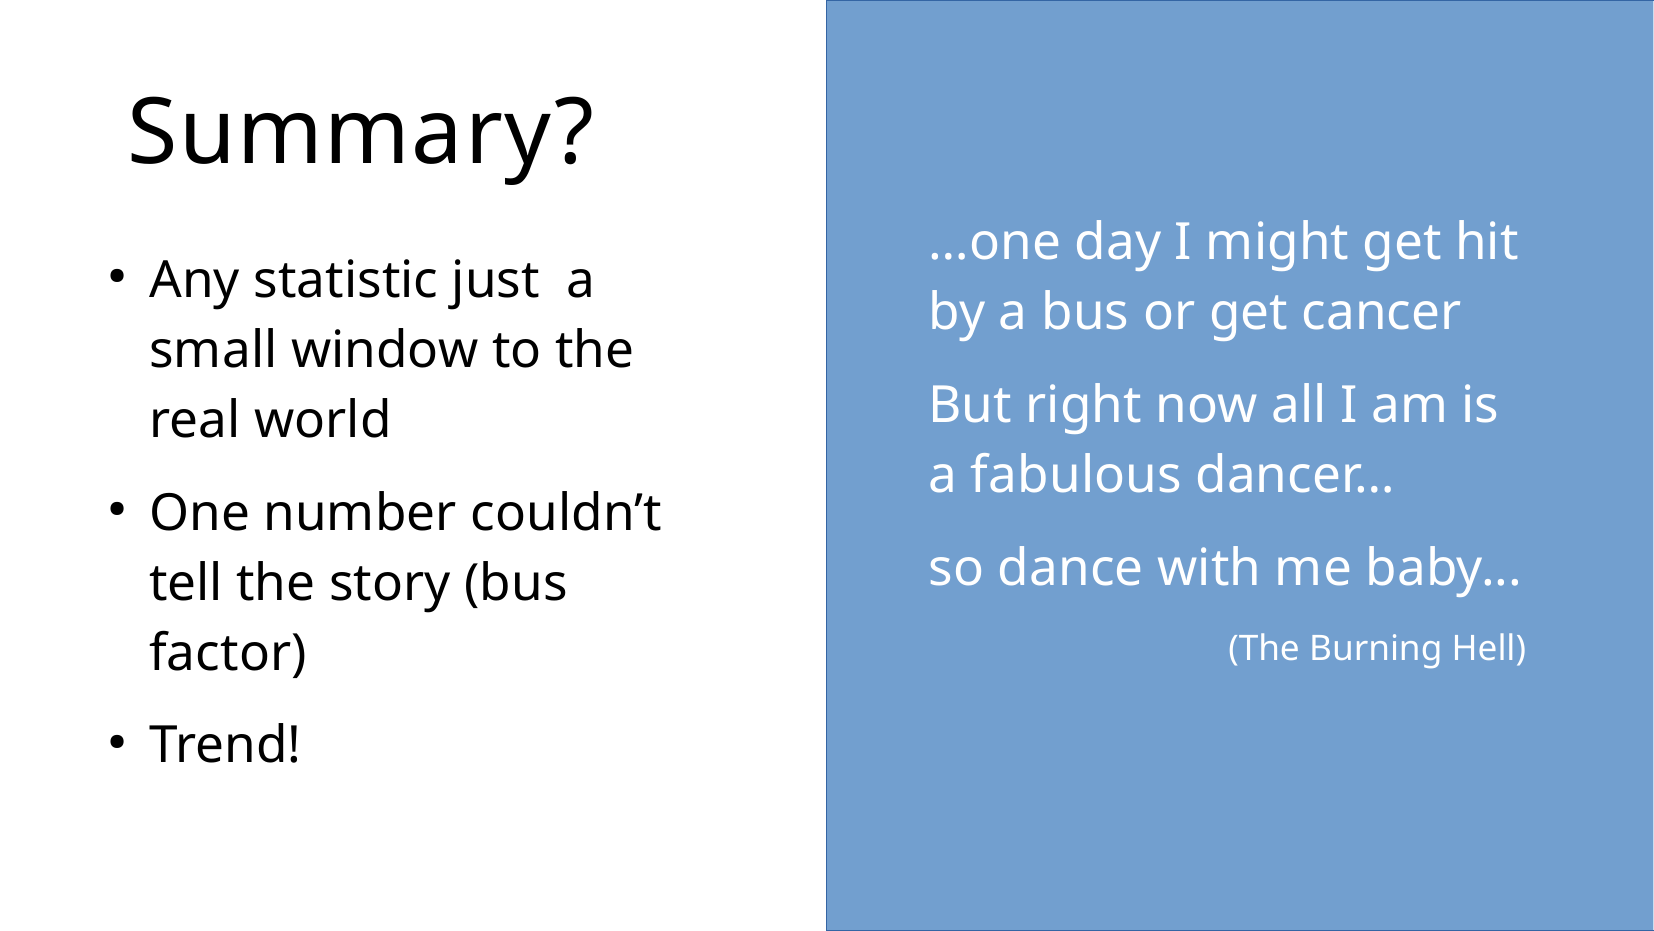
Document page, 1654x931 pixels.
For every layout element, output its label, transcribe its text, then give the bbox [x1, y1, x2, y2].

list Any statistic just a small window to the real world One number couldn’t tell the story (bus factor) Trend! [94, 242, 731, 783]
list …one day I might get hit by a bus or get cancer But right now all I am is a fabulous dancer… so dance with me baby... (The Burning Hell) [928, 204, 1527, 745]
title Summary? [127, 69, 826, 187]
text_box [826, 0, 1654, 931]
